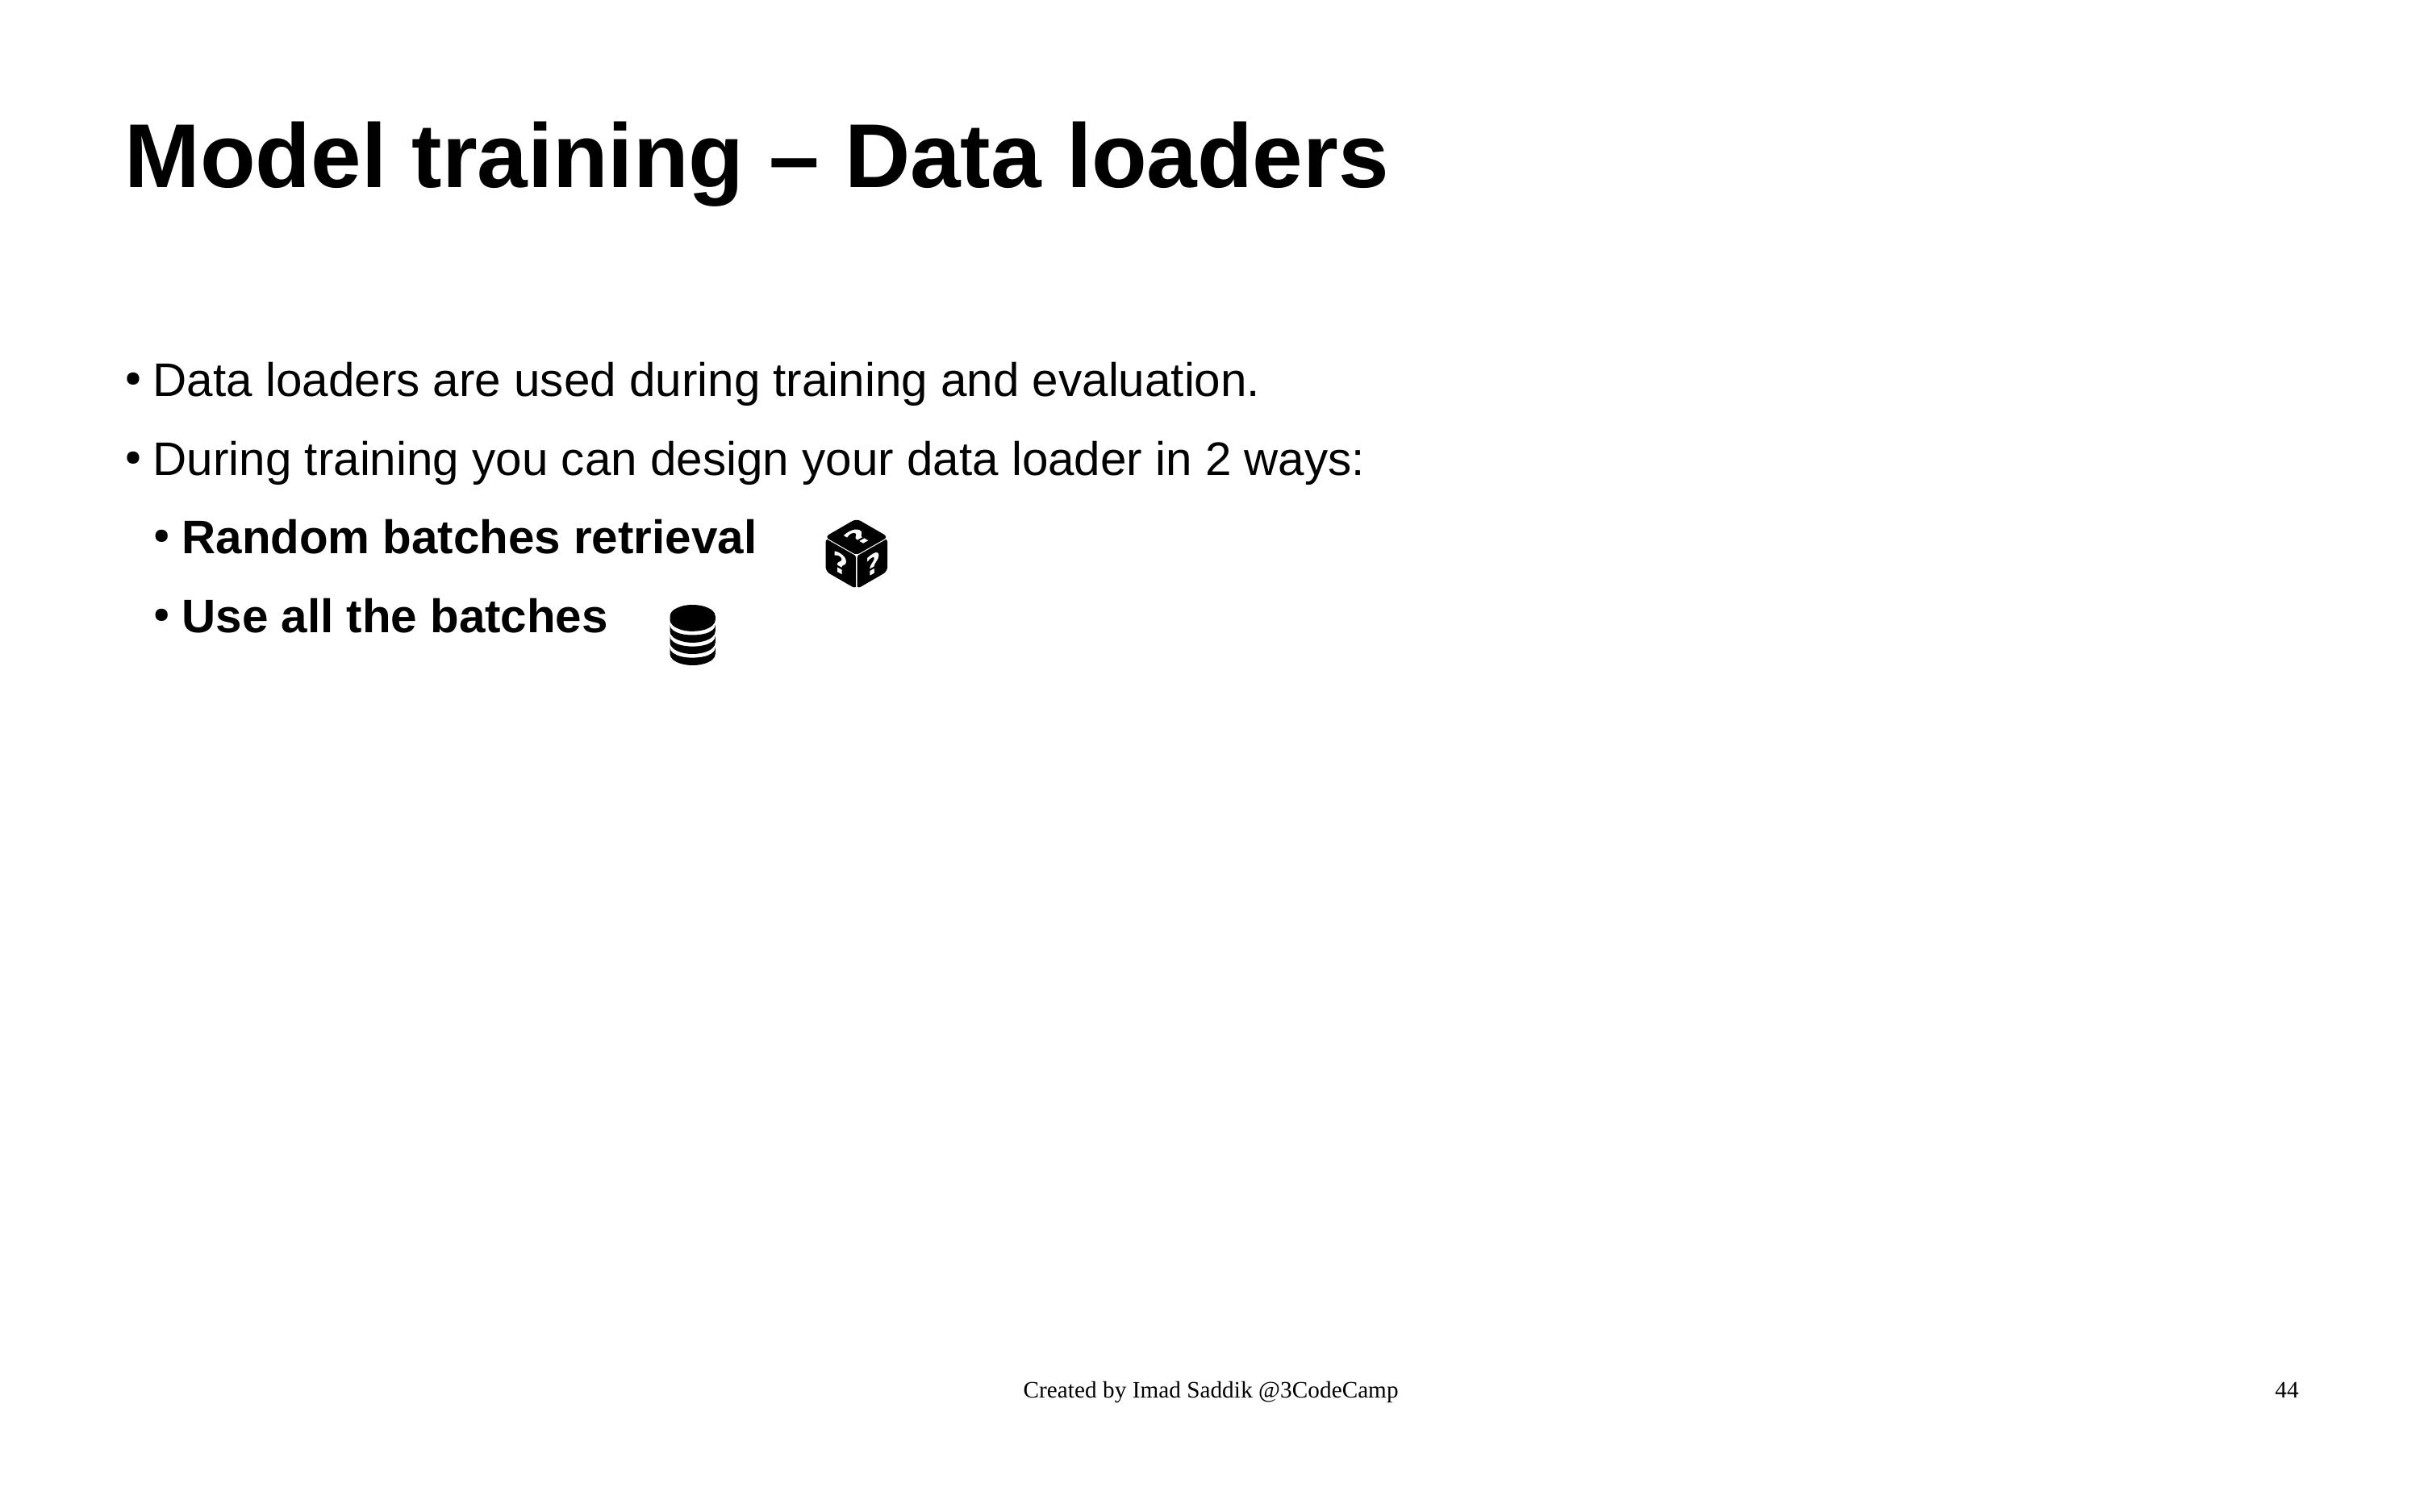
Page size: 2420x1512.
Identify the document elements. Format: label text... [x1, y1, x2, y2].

picture [816, 514, 897, 594]
text_box Data loaders are used during training and evaluation. During training you can design your data loader in 2 ways: Random batches retrieval Use all the batches [112, 322, 1906, 649]
picture [662, 605, 724, 666]
text_box Model training – Data loaders [112, 61, 1664, 251]
